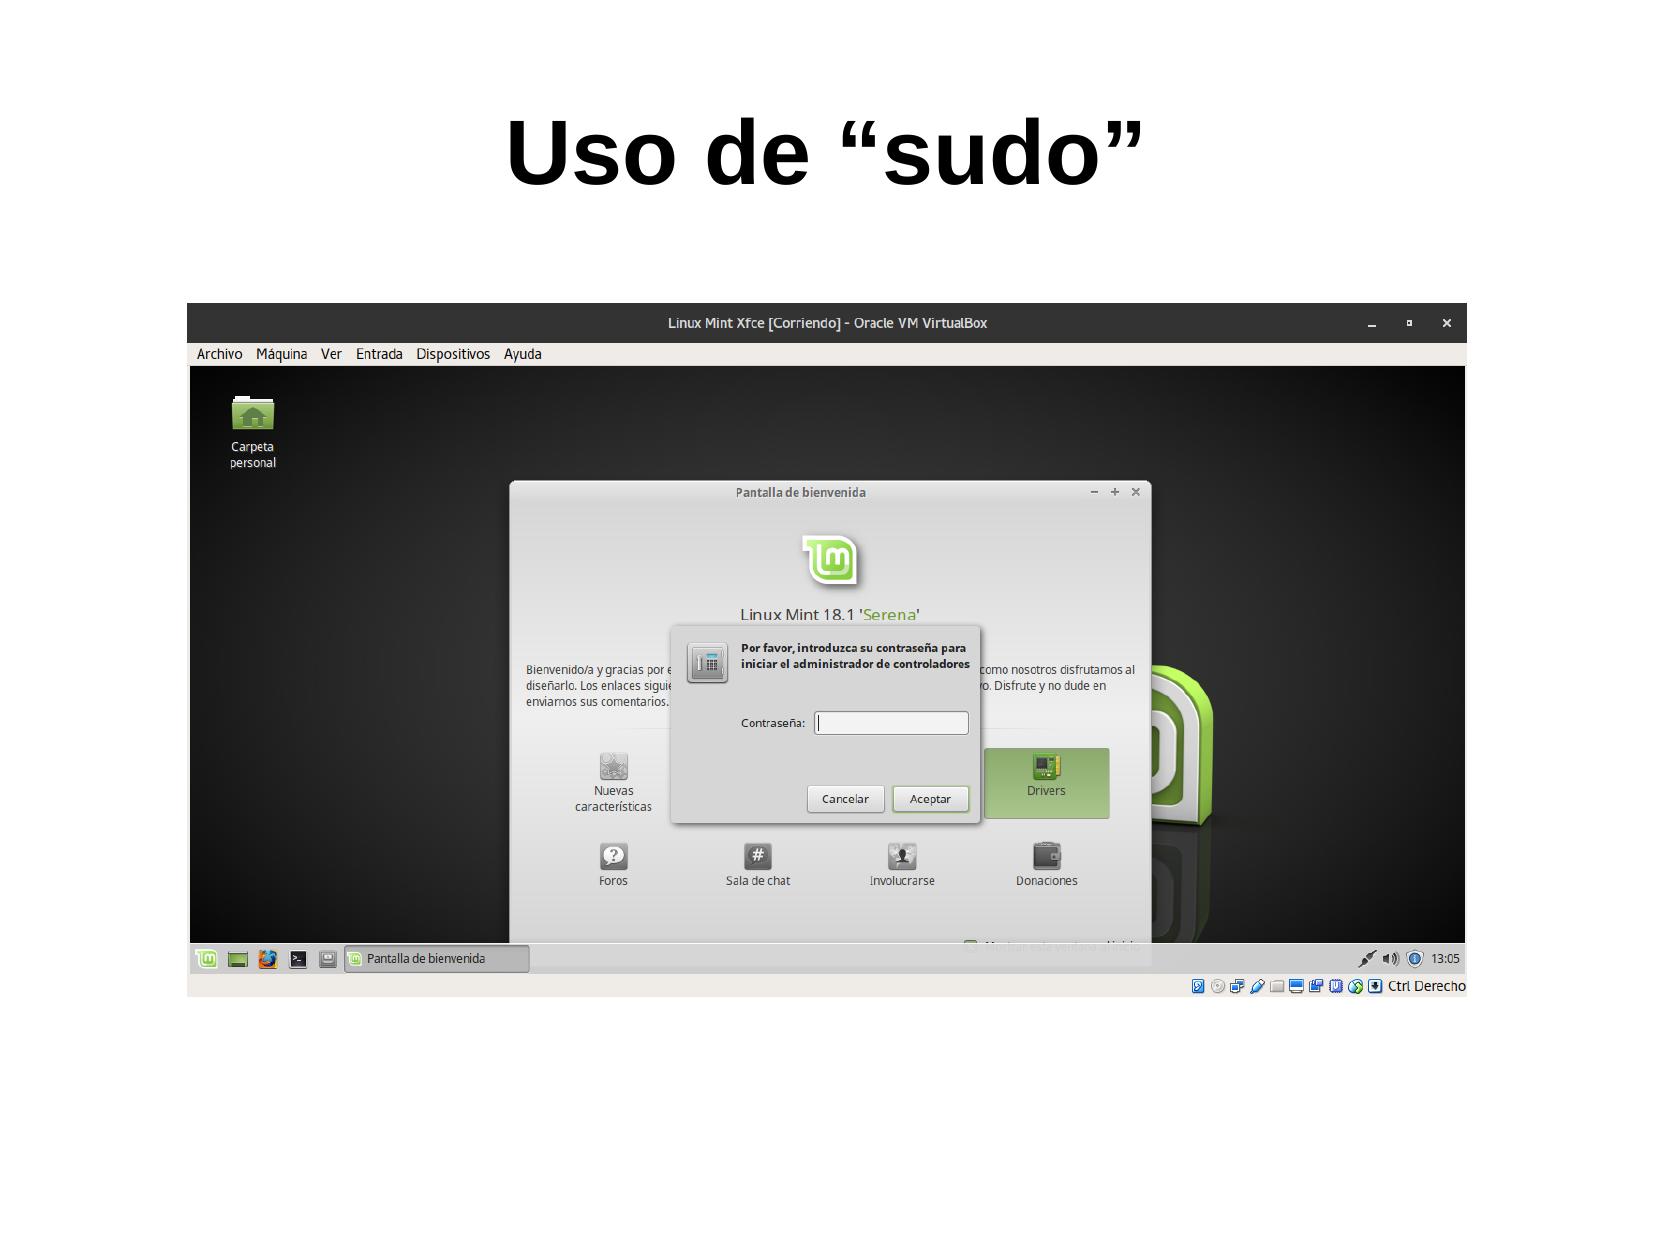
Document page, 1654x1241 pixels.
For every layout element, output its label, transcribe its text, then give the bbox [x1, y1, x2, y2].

picture [187, 303, 1467, 997]
title Uso de “sudo” [82, 49, 1571, 257]
